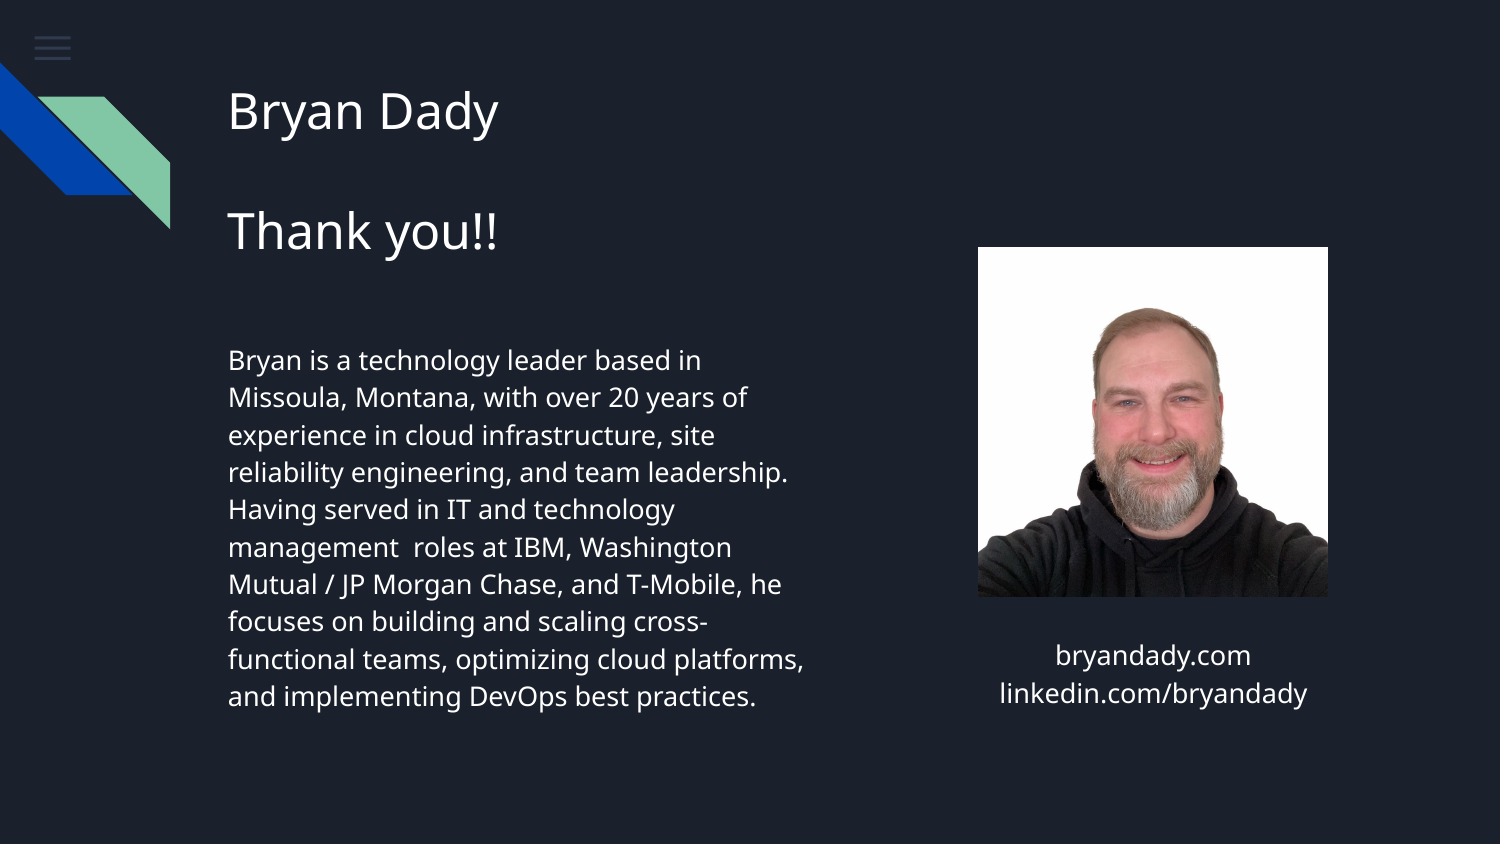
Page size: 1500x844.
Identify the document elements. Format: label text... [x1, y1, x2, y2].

list Bryan is a technology leader based in Missoula, Montana, with over 20 years of experience in cloud infrastructure, site reliability engineering, and team leadership. Having served in IT and technology management roles at IBM, Washington Mutual / JP Morgan Chase, and T-Mobile, he focuses on building and scaling cross-functional teams, optimizing cloud platforms, and implementing DevOps best practices. [212, 323, 836, 720]
picture [978, 247, 1328, 597]
title Bryan Dady Thank you!! [212, 64, 836, 310]
text_box bryandady.com linkedin.com/bryandady [949, 618, 1358, 724]
